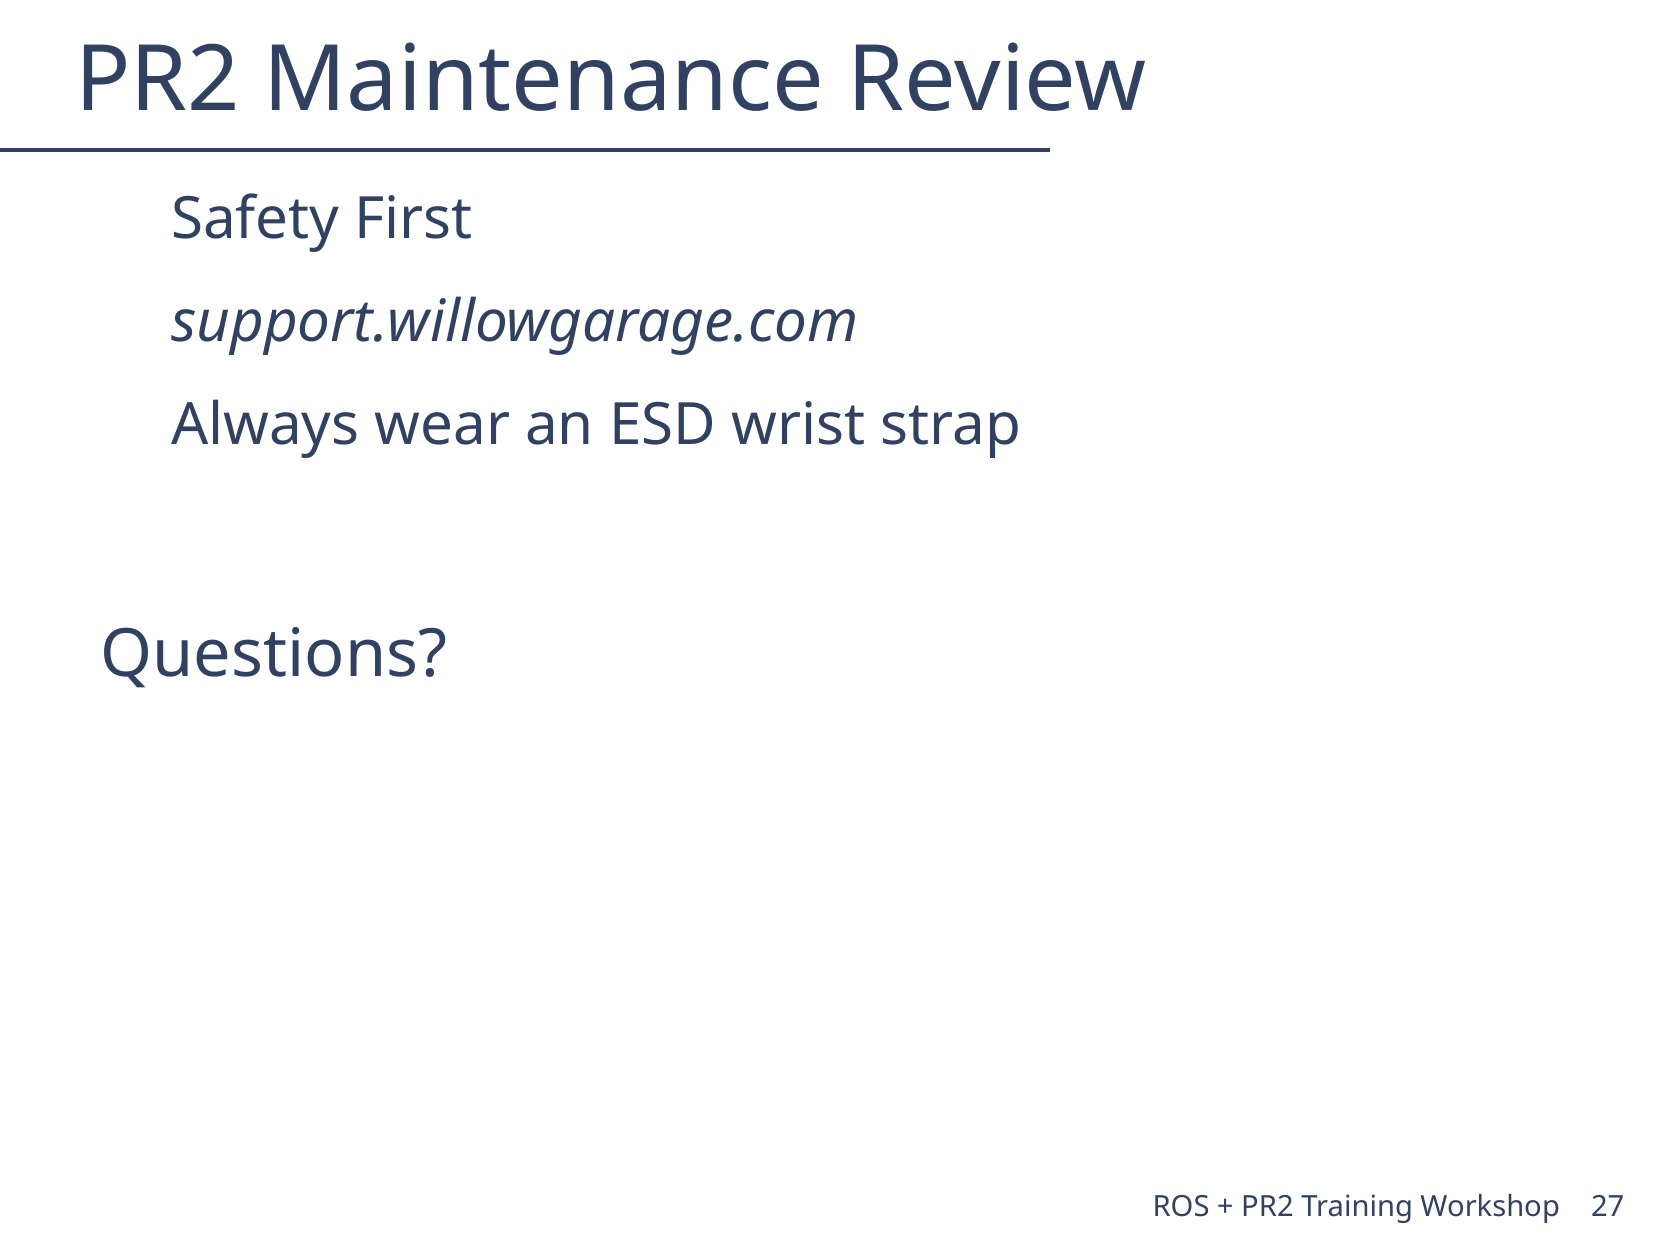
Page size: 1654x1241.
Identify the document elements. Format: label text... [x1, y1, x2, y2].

list Safety First support.willowgarage.com Always wear an ESD wrist strap Questions? [82, 176, 1571, 1109]
title PR2 Maintenance Review [75, 0, 1564, 151]
